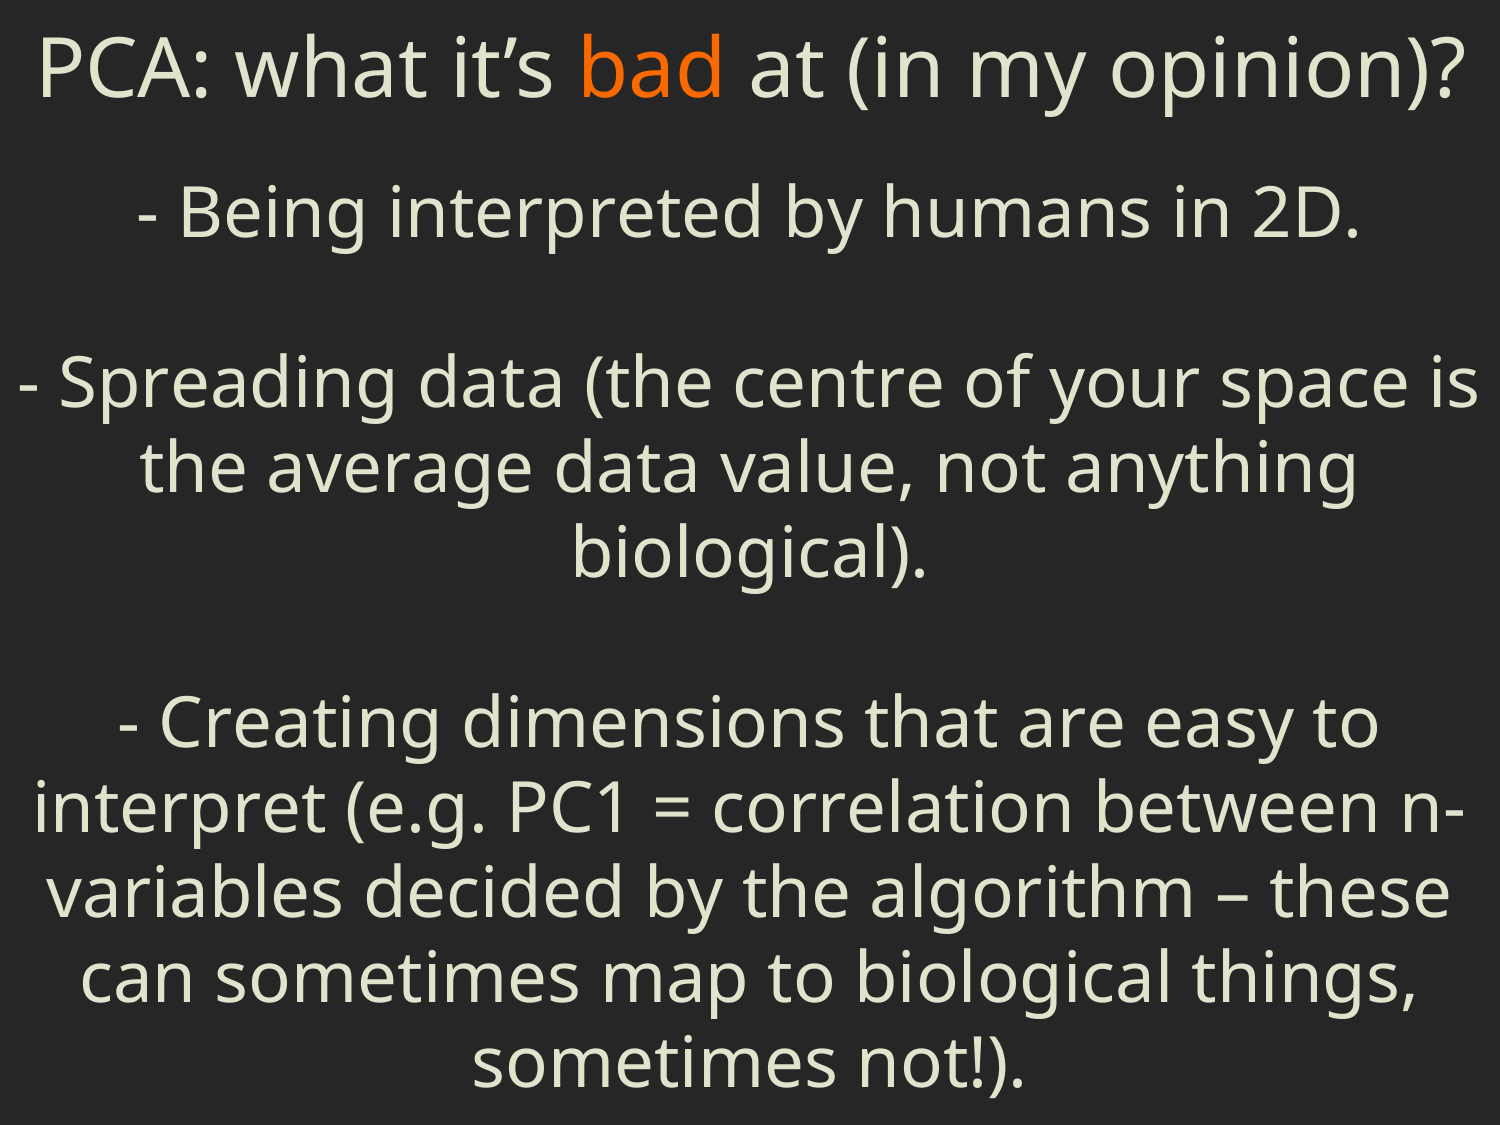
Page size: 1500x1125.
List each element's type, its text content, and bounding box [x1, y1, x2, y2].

text_box - Being interpreted by humans in 2D. - Spreading data (the centre of your space is the average data value, not anything biological). - Creating dimensions that are easy to interpret (e.g. PC1 = correlation between n-variables decided by the algorithm – these can sometimes map to biological things, sometimes not!). [0, 159, 1500, 1109]
text_box PCA: what it’s bad at (in my opinion)? [20, 6, 1483, 122]
